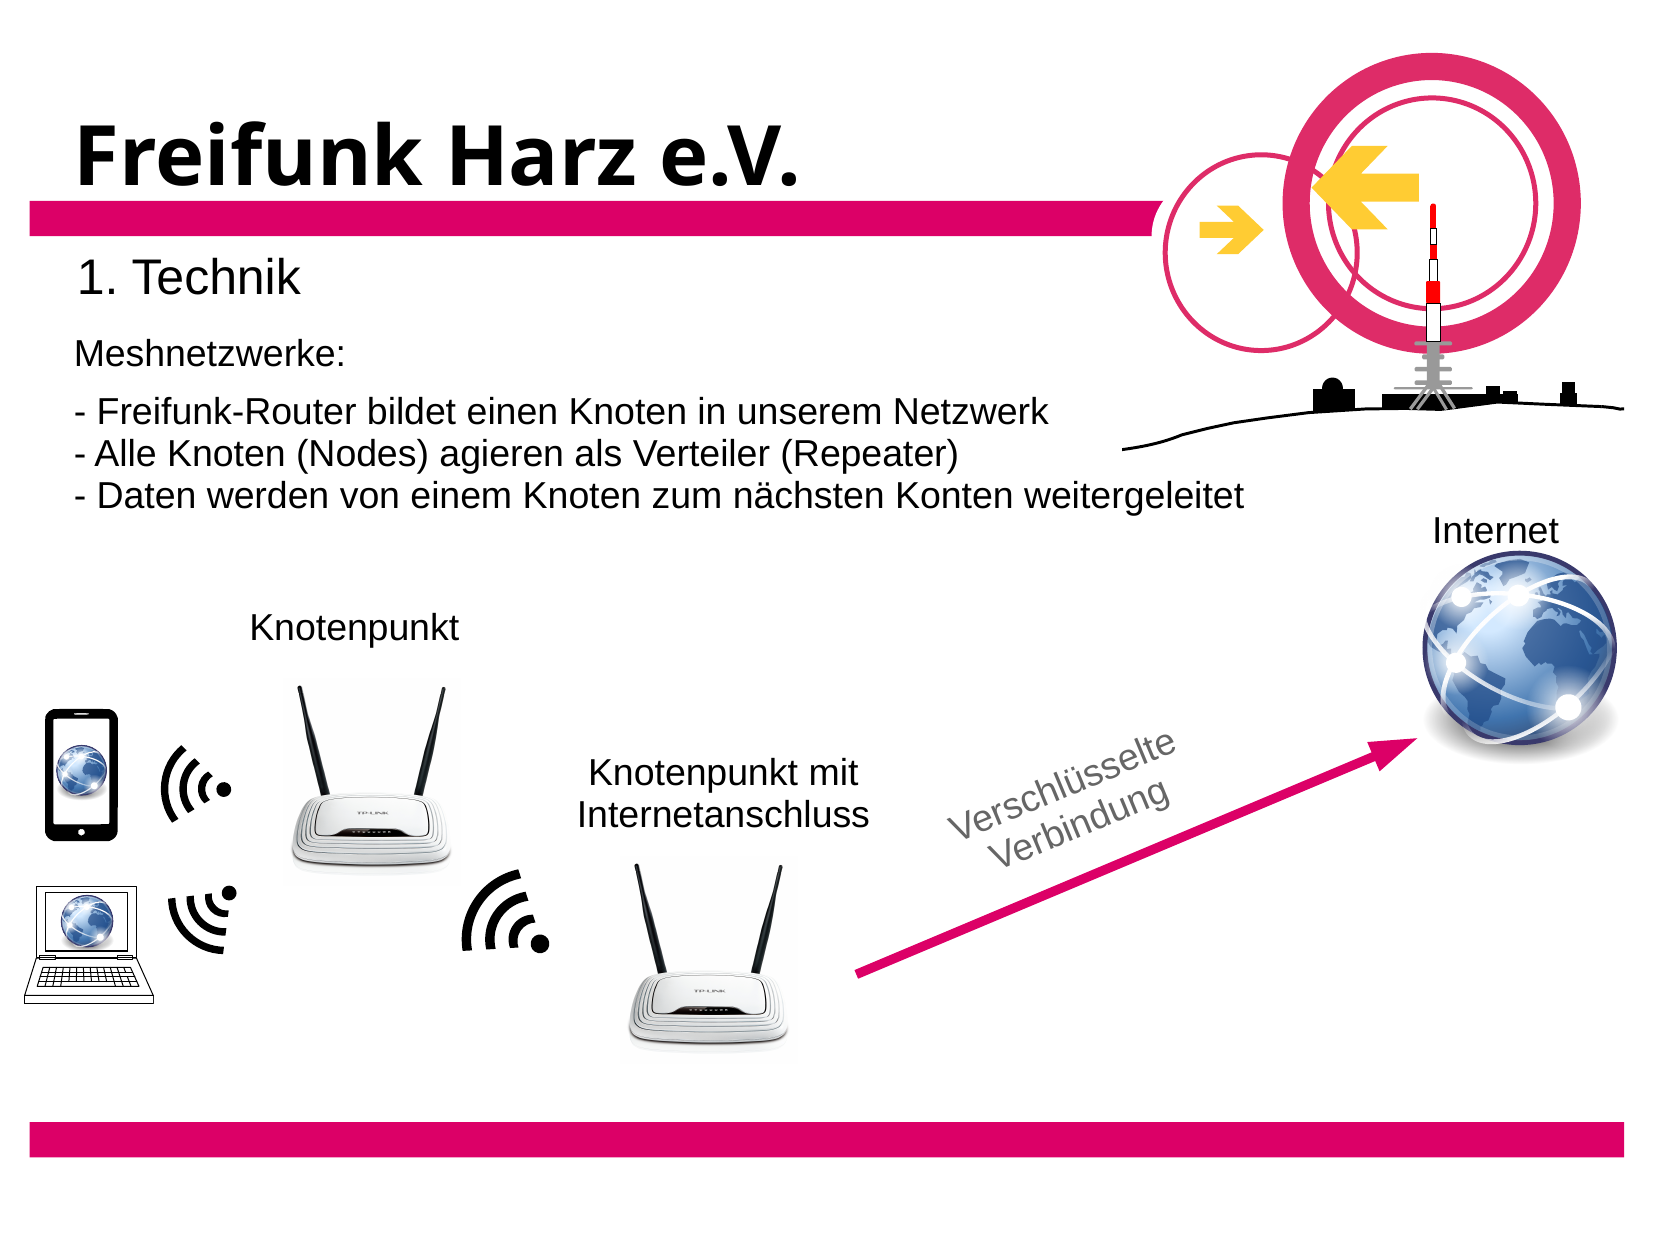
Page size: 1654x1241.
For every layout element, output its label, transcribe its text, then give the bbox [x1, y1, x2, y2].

picture [44, 708, 119, 842]
picture [24, 856, 266, 1004]
picture [151, 741, 241, 831]
subtitle 1. Technik [76, 218, 697, 324]
text_box Knotenpunkt [206, 599, 502, 680]
text_box Verschlüsselte Verbindung [915, 701, 1231, 919]
picture [439, 853, 581, 995]
text_box Internet [1417, 501, 1654, 559]
text_box Meshnetzwerke: - Freifunk-Router bildet einen Knoten in unserem Netzwerk - Alle Knoten (Nodes) agieren als Verteiler (Repeater) - Daten werden von einem Knoten zum nächsten Konten weitergeleitet [59, 324, 1300, 609]
text_box Knotenpunkt mit Internetanschluss [561, 744, 886, 863]
picture [283, 680, 461, 886]
picture [620, 863, 798, 1064]
picture [1399, 533, 1635, 768]
